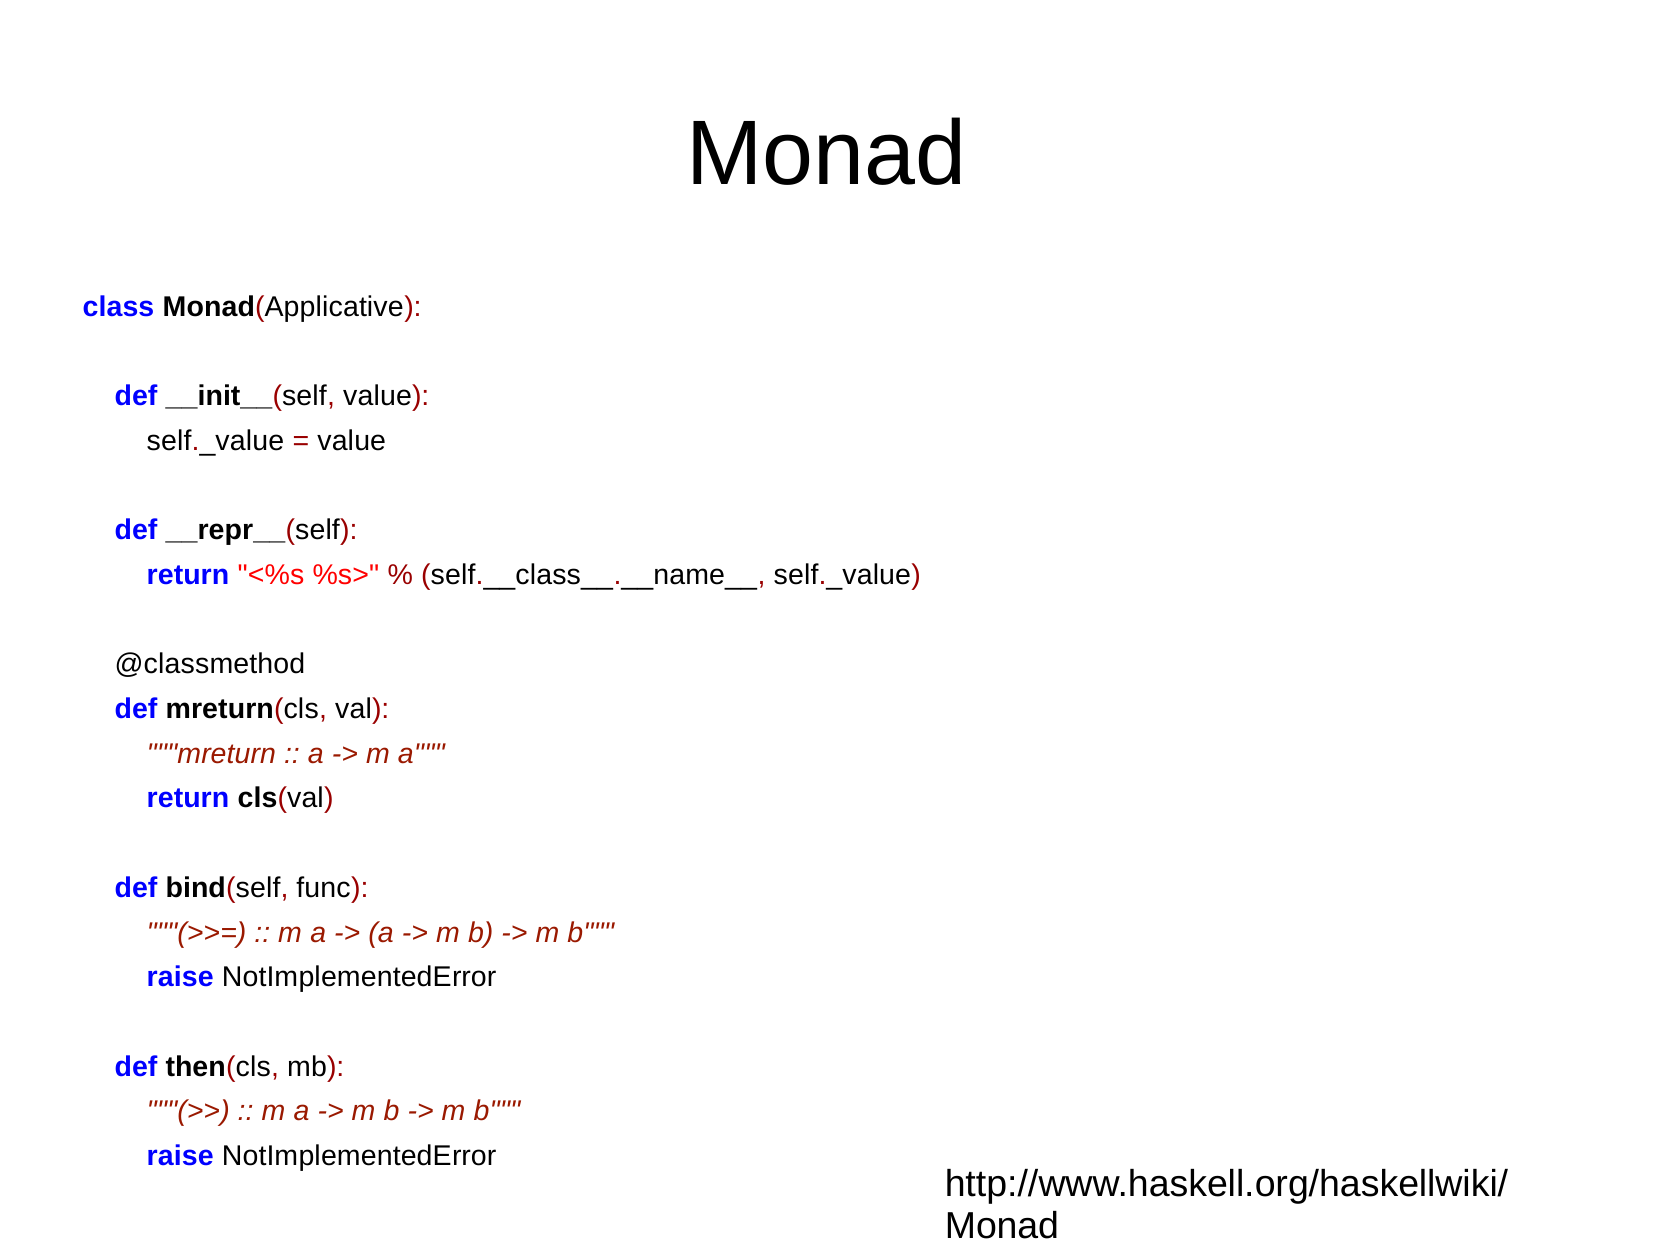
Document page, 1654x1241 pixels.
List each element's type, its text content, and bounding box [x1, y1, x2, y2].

title Monad [82, 49, 1571, 257]
list class Monad(Applicative): def __init__(self, value): self._value = value def __repr__(self): return "<%s %s>" % (self.__class__.__name__, self._value) @classmethod def mreturn(cls, val): """mreturn :: a -> m a""" return cls(val) def bind(self, func): """(>>=) :: m a -> (a -> m b) -> m b""" raise NotImplementedError def then(cls, mb): """(>>) :: m a -> m b -> m b""" raise NotImplementedError [82, 290, 1538, 1186]
text_box http://www.haskell.org/haskellwiki/Monad [930, 1155, 1637, 1212]
